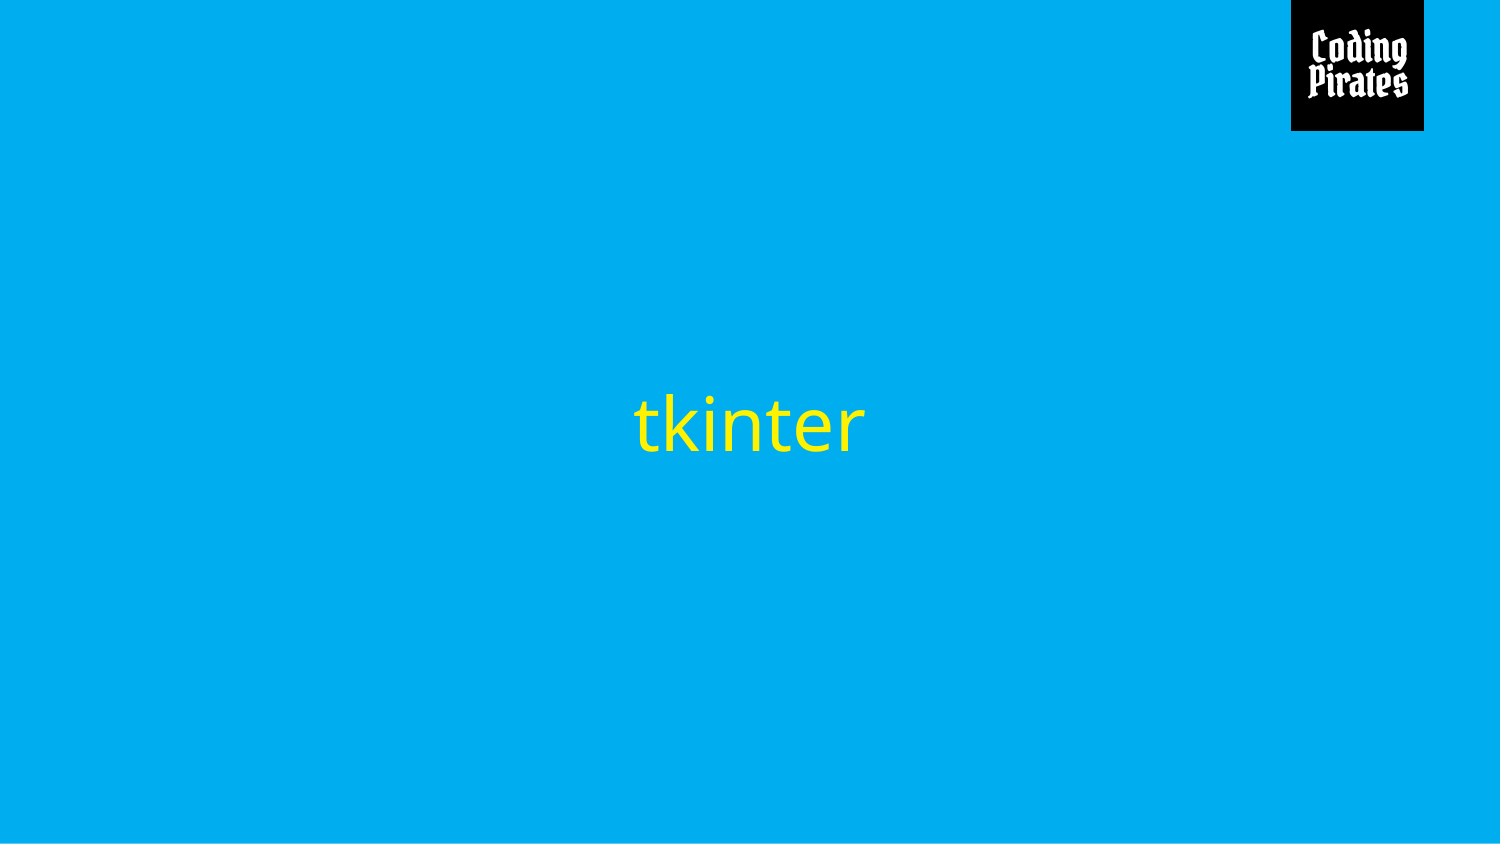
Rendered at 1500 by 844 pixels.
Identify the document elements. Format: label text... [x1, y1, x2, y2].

picture [1292, 0, 1423, 130]
title tkinter [51, 352, 1449, 491]
